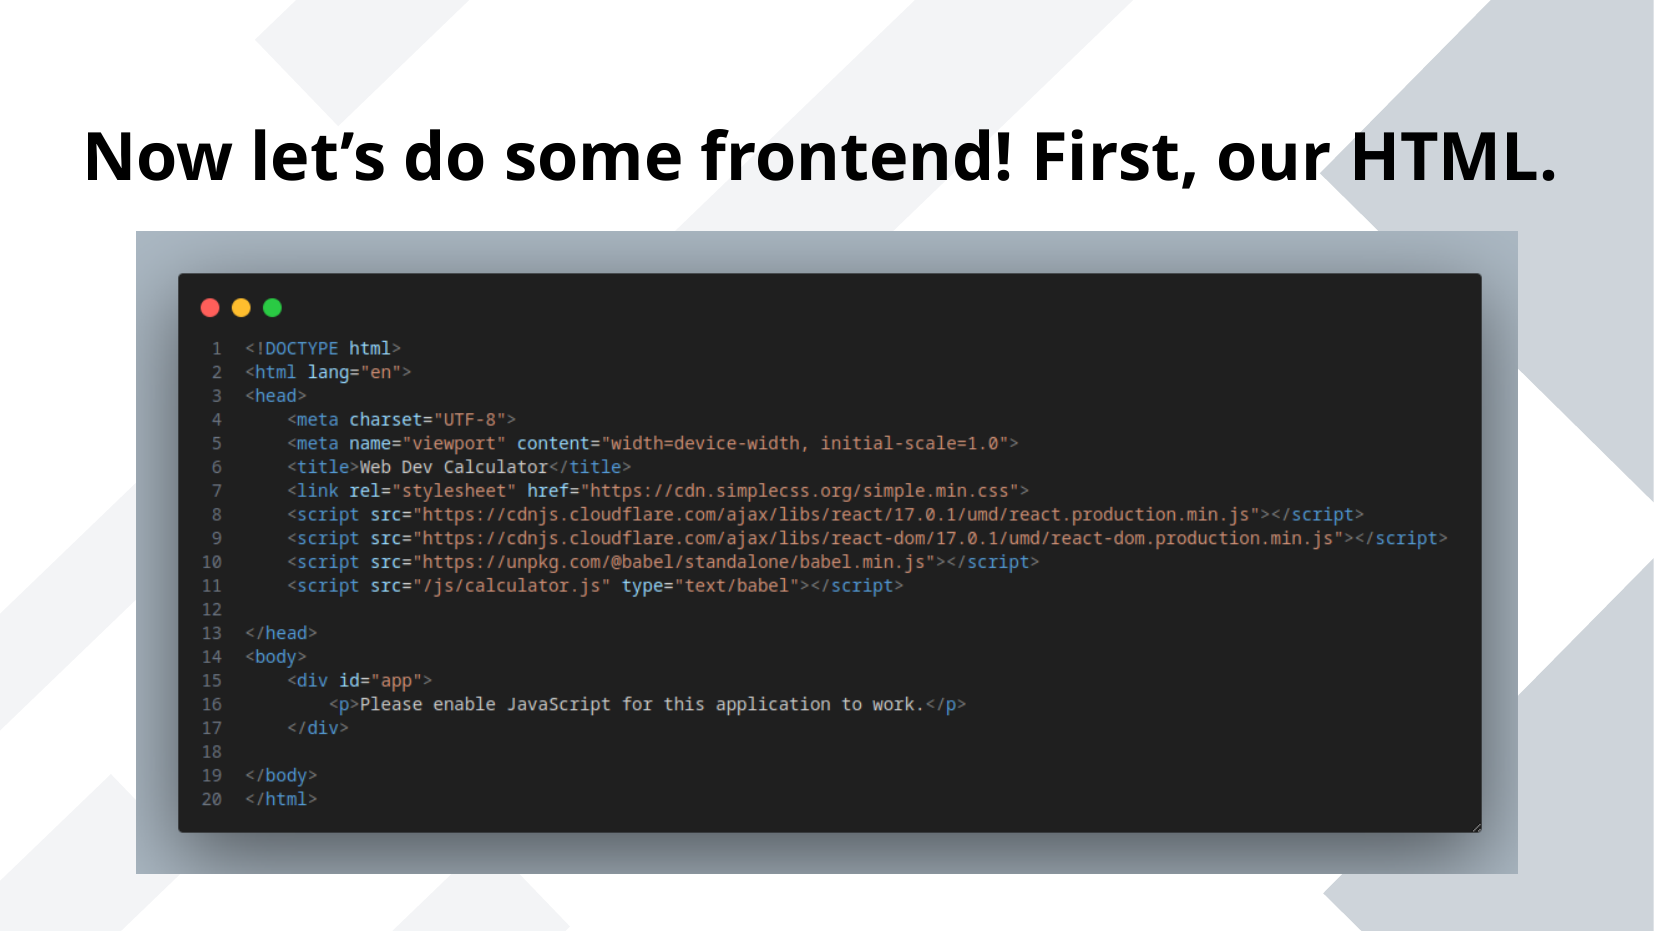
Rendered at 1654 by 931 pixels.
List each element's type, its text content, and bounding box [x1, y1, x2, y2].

title Now let’s do some frontend! First, our HTML. [76, 76, 1565, 233]
picture [136, 231, 1518, 874]
